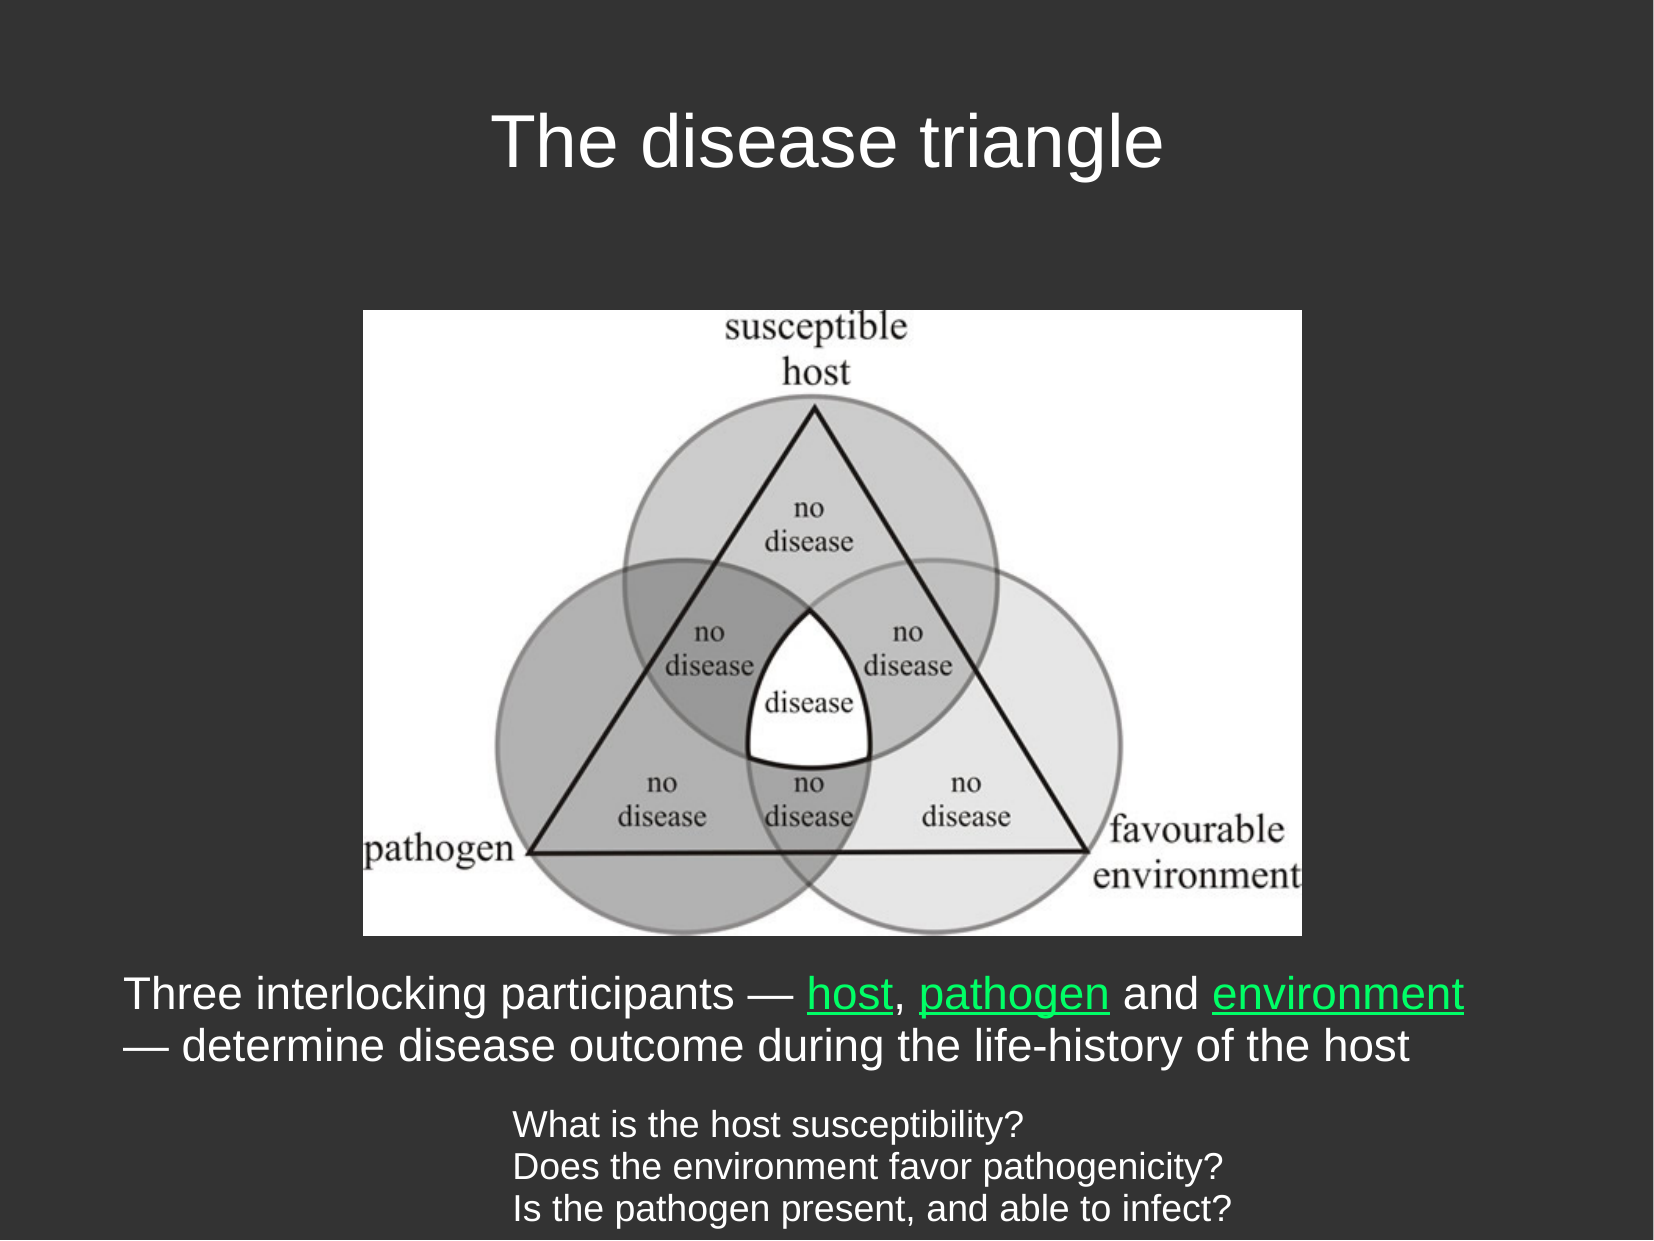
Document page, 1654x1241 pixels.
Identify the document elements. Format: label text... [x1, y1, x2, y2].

picture [363, 310, 1302, 936]
text_box What is the host susceptibility? Does the environment favor pathogenicity? Is the pathogen present, and able to infect? [497, 1096, 1573, 1241]
text_box Three interlocking participants — host, pathogen and environment — determine disease outcome during the life-history of the host [108, 960, 1500, 1144]
text_box The disease triangle [441, 91, 1215, 275]
